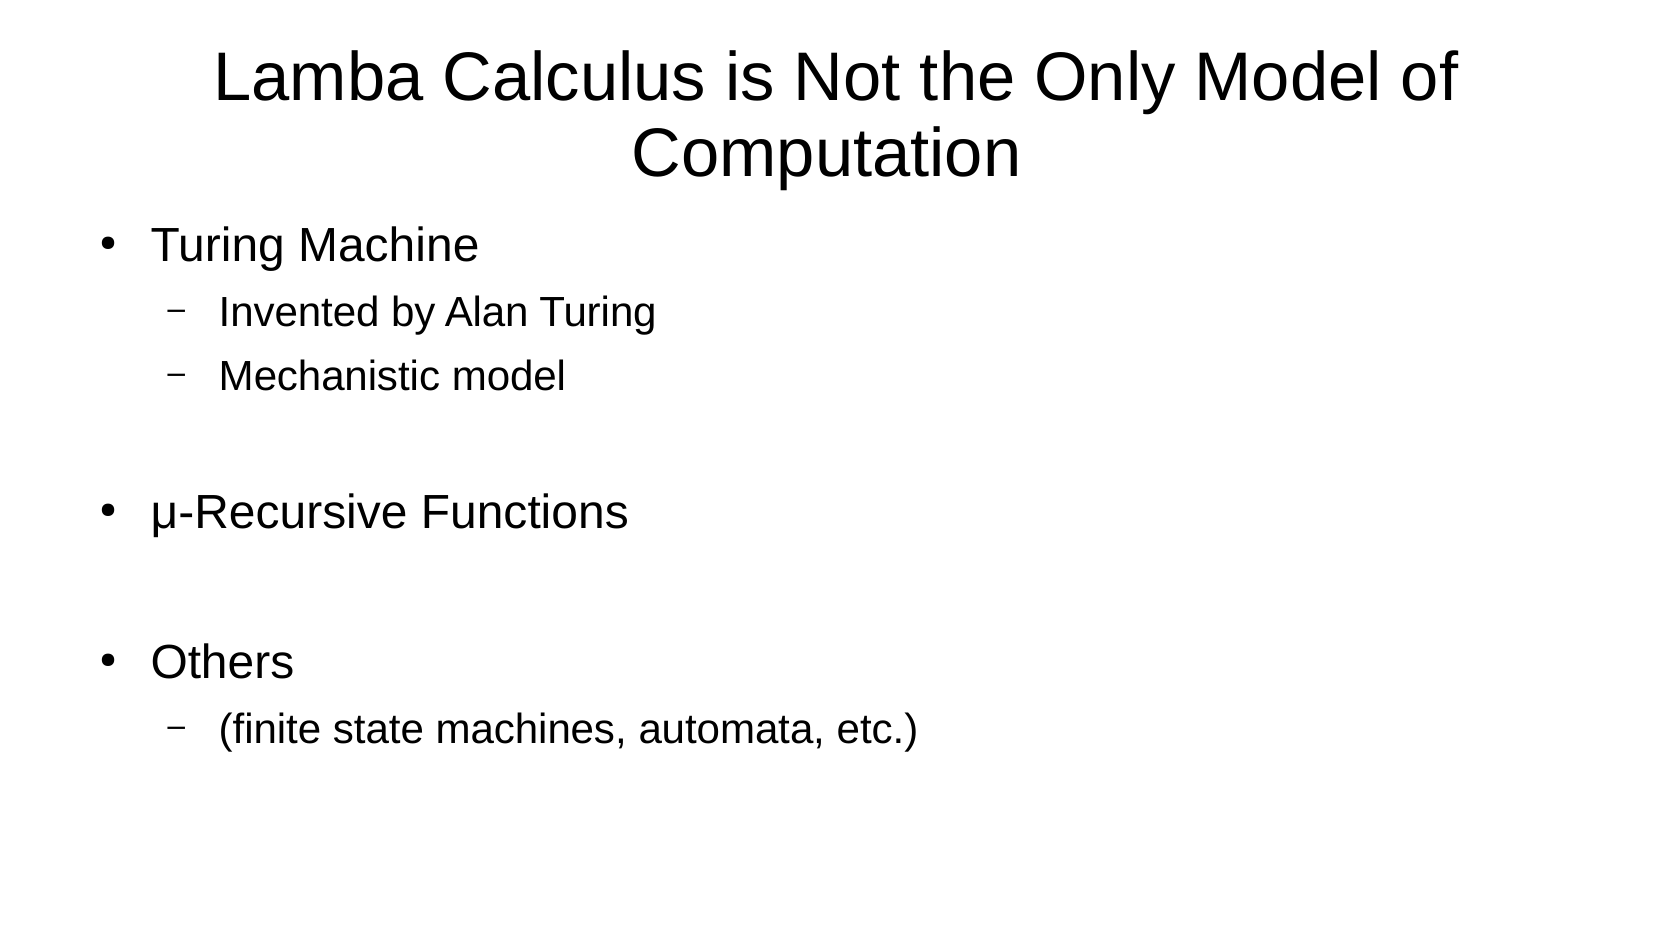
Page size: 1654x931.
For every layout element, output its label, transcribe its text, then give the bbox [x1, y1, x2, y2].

title Lamba Calculus is Not the Only Model of Computation [82, 37, 1571, 193]
list Turing Machine Invented by Alan Turing Mechanistic model μ-Recursive Functions Others (finite state machines, automata, etc.) [82, 217, 1571, 758]
